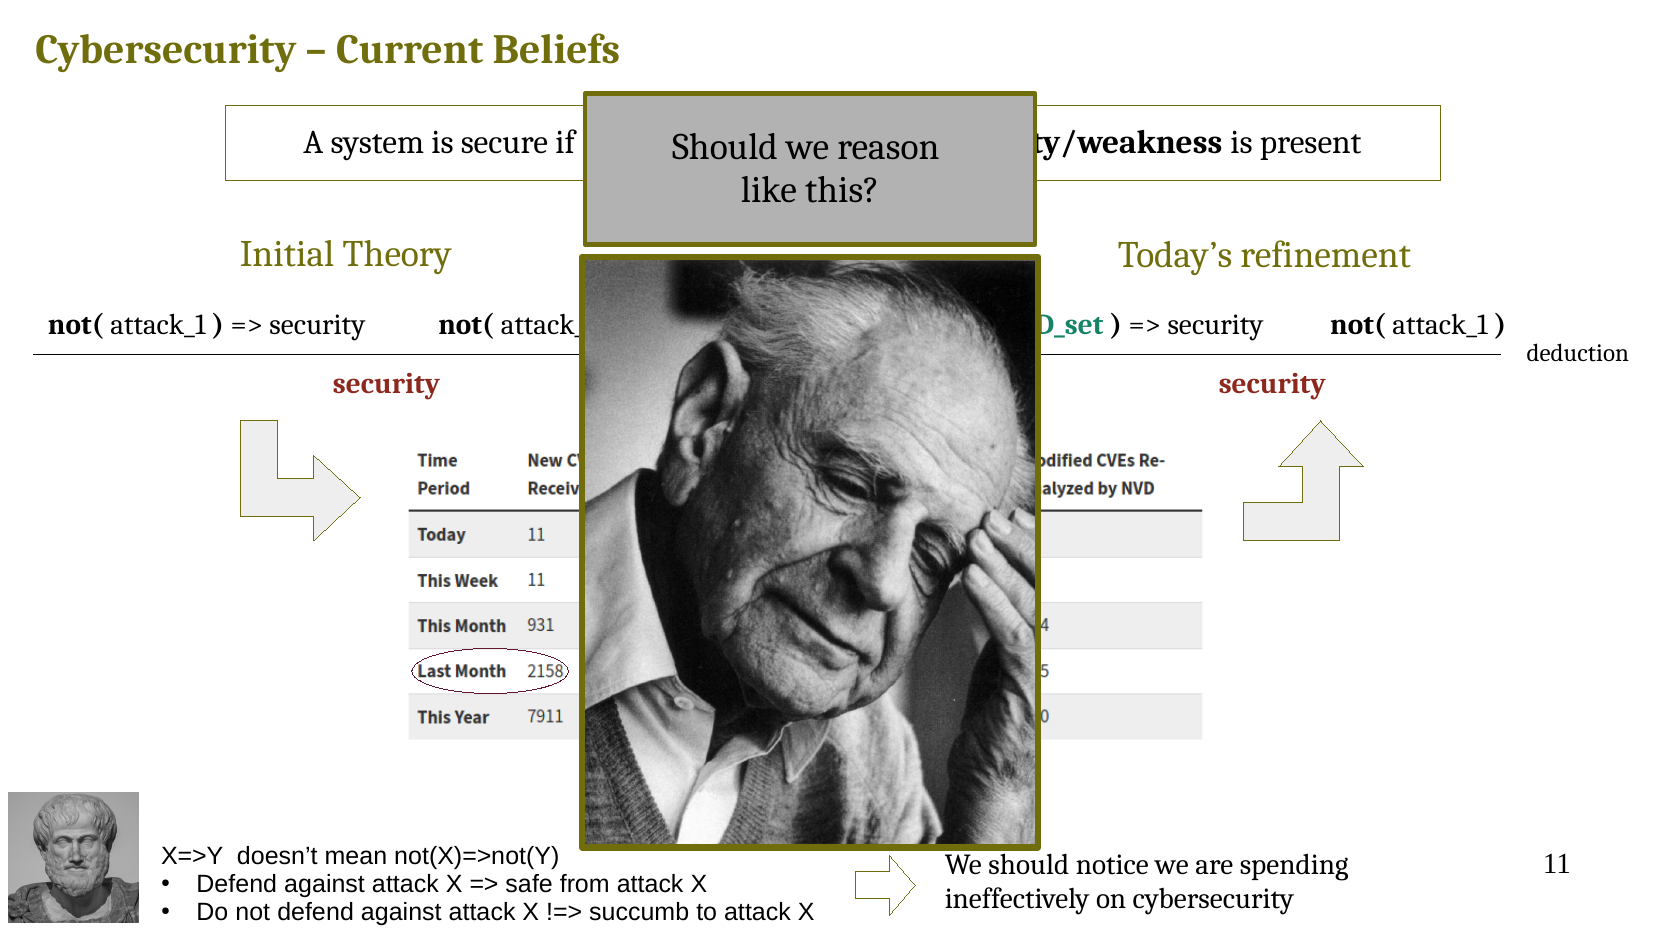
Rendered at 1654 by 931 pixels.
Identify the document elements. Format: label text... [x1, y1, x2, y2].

text_box We should notice we are spending ineffectively on cybersecurity [930, 840, 1411, 925]
text_box Cybersecurity – Current Beliefs [20, 18, 691, 91]
text_box security [318, 359, 481, 409]
text_box not( attack_1 ) => security [33, 300, 406, 350]
text_box security [1204, 359, 1367, 409]
text_box X=>Y doesn’t mean not(X)=>not(Y) Defend against attack X => safe from attack X Do not defend against attack X !=> succumb to attack X [146, 834, 832, 931]
text_box not( attack_1 ) [423, 300, 579, 384]
text_box Today’s refinement [1103, 226, 1441, 286]
text_box Initial Theory [225, 225, 475, 285]
text_box not( attack_1 ) [1315, 300, 1546, 384]
picture [398, 444, 579, 746]
text_box [1243, 420, 1364, 541]
text_box Should we reason like this? [585, 93, 1036, 245]
text_box [240, 420, 361, 541]
text_box A system is secure if NO attack/exploit/vulnerability/weakness is present [1036, 105, 1441, 181]
picture [585, 259, 1036, 845]
text_box deduction [1546, 331, 1654, 376]
picture [1041, 444, 1213, 746]
text_box not( NVD_set ) => security [1041, 300, 1291, 384]
picture [8, 792, 139, 923]
text_box A system is secure if NO attack/exploit/vulnerability/weakness is present [225, 105, 585, 181]
